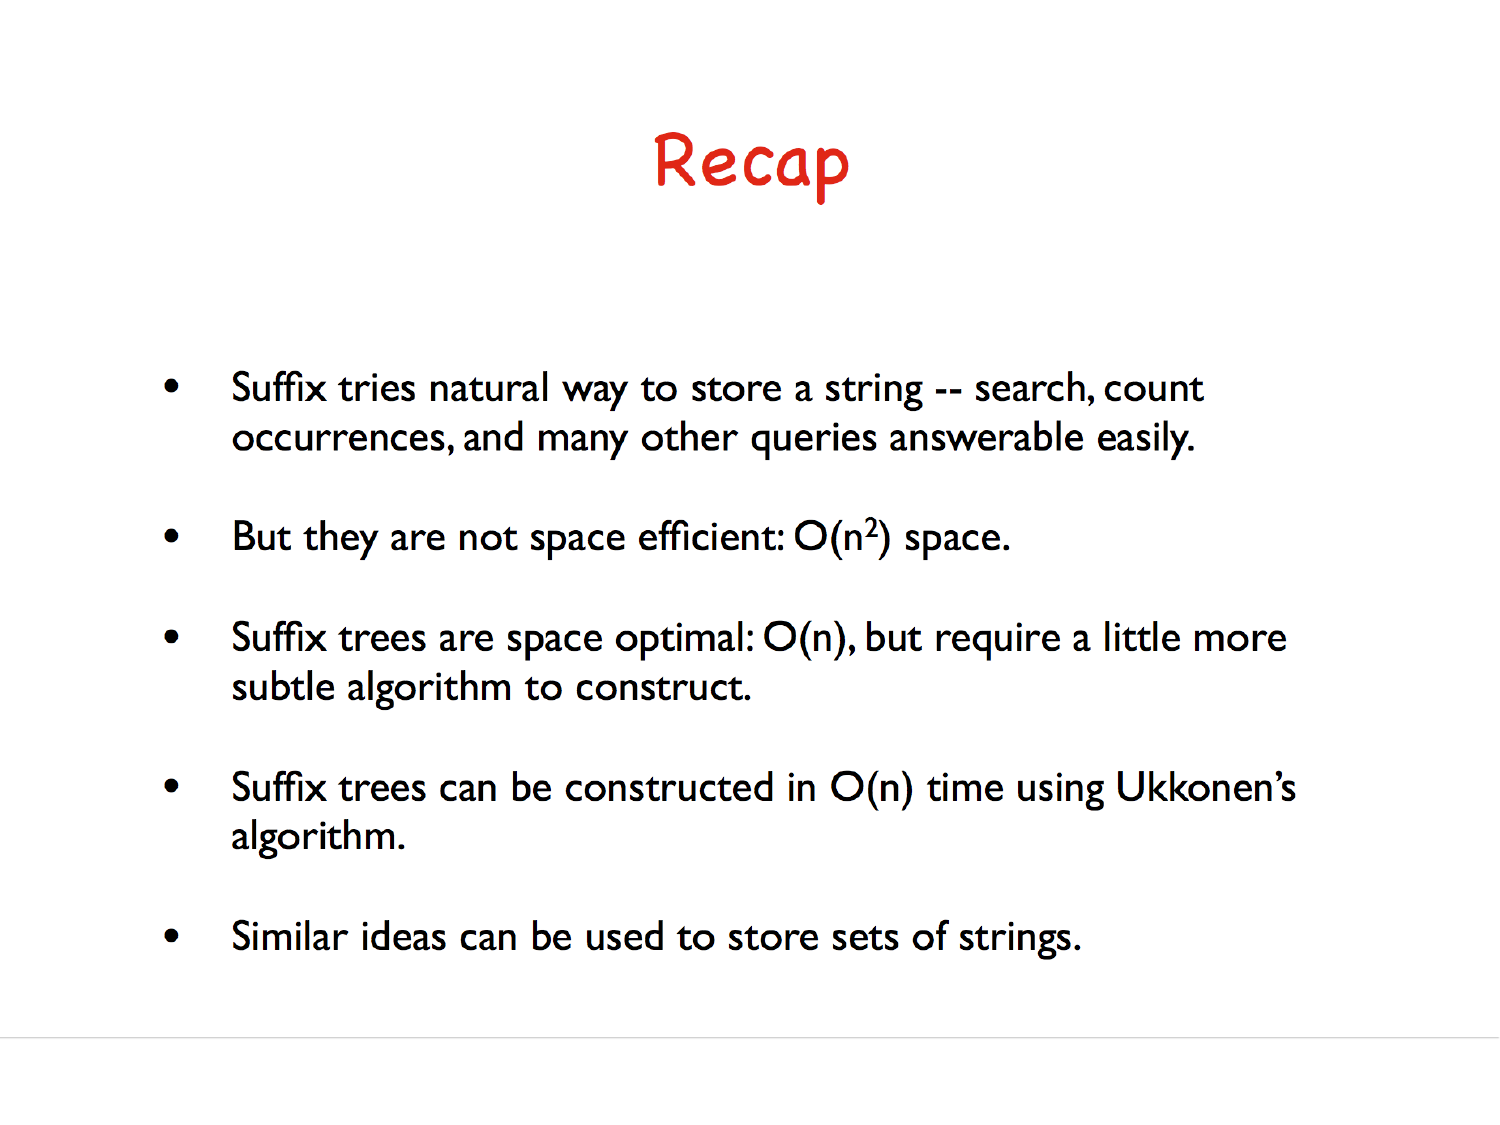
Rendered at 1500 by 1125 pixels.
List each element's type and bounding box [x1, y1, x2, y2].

picture [0, 87, 1500, 1037]
